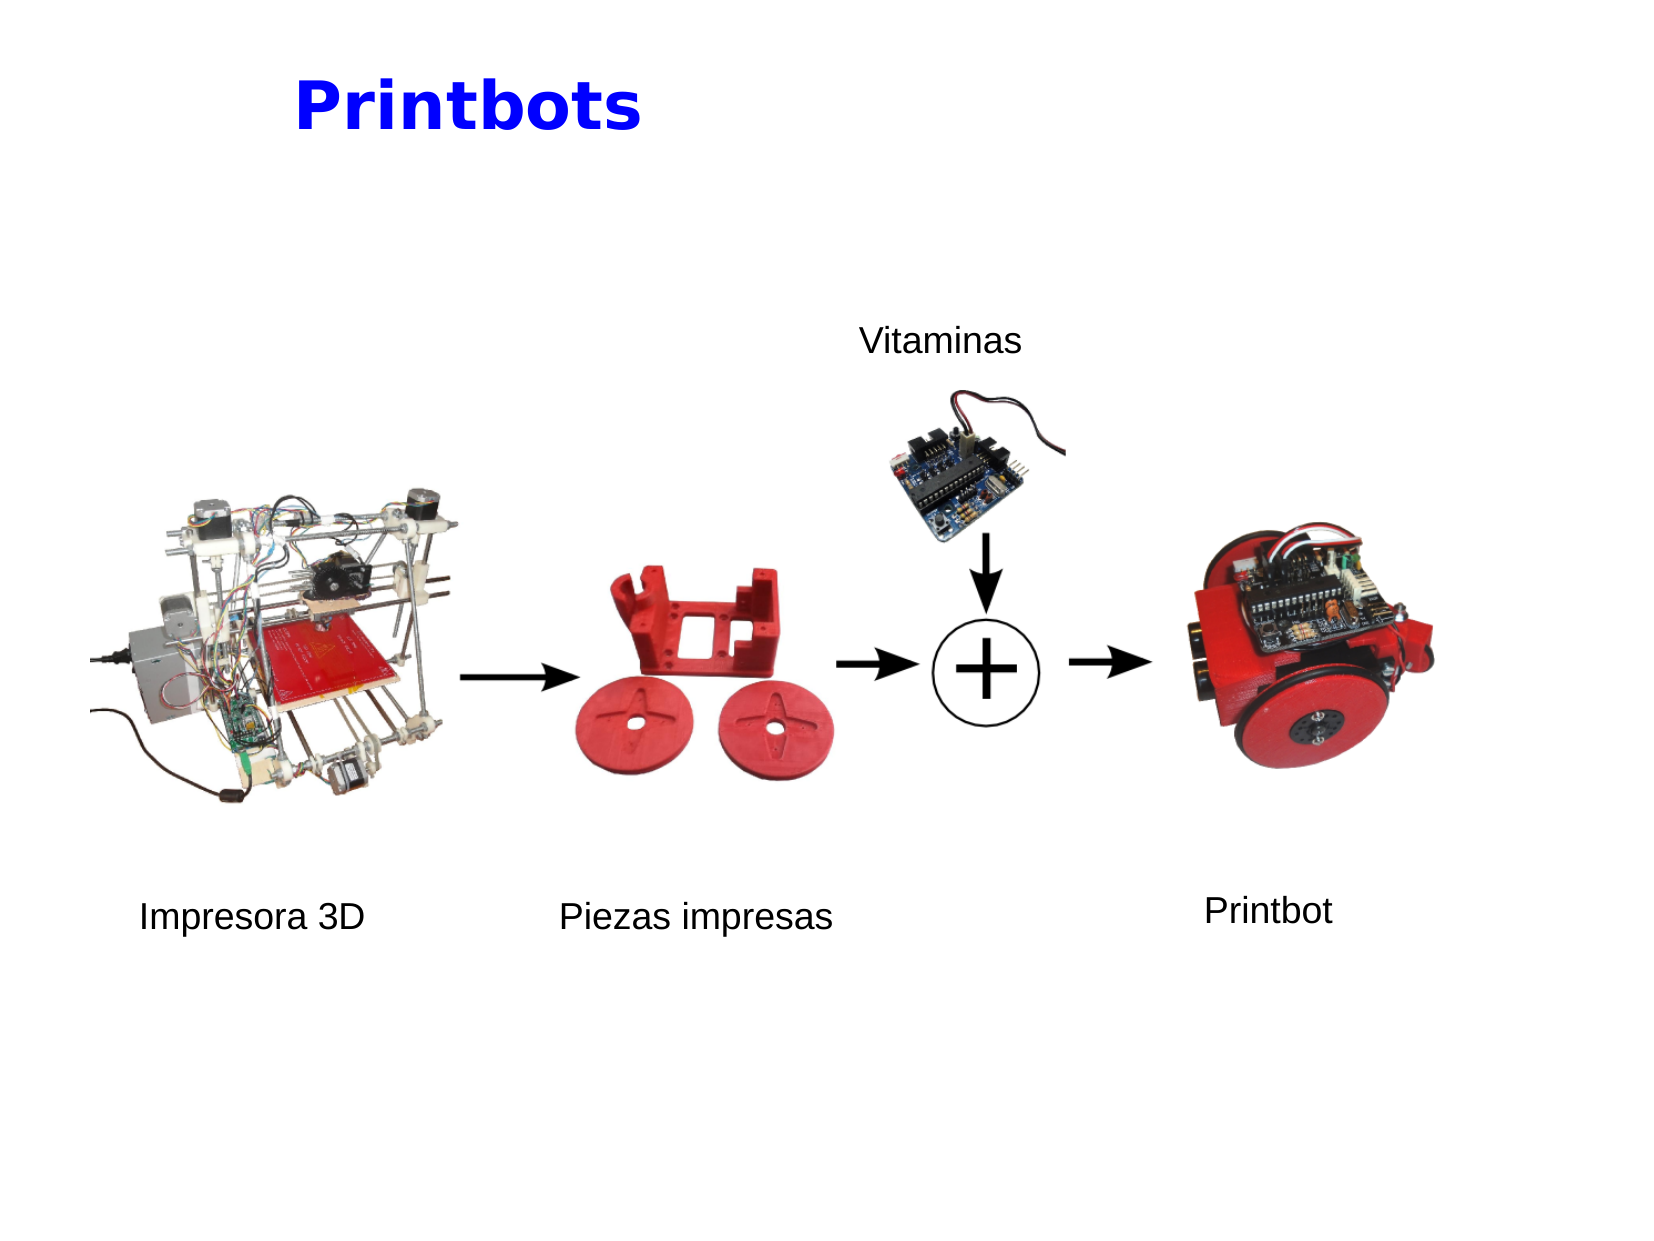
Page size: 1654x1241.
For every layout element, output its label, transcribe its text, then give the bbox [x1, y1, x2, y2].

text_box Vitaminas [844, 312, 1160, 370]
picture [90, 389, 1445, 820]
text_box Printbot [1189, 882, 1505, 940]
text_box Piezas impresas [544, 888, 860, 946]
text_box Printbots [279, 60, 885, 153]
text_box Impresora 3D [124, 888, 440, 946]
